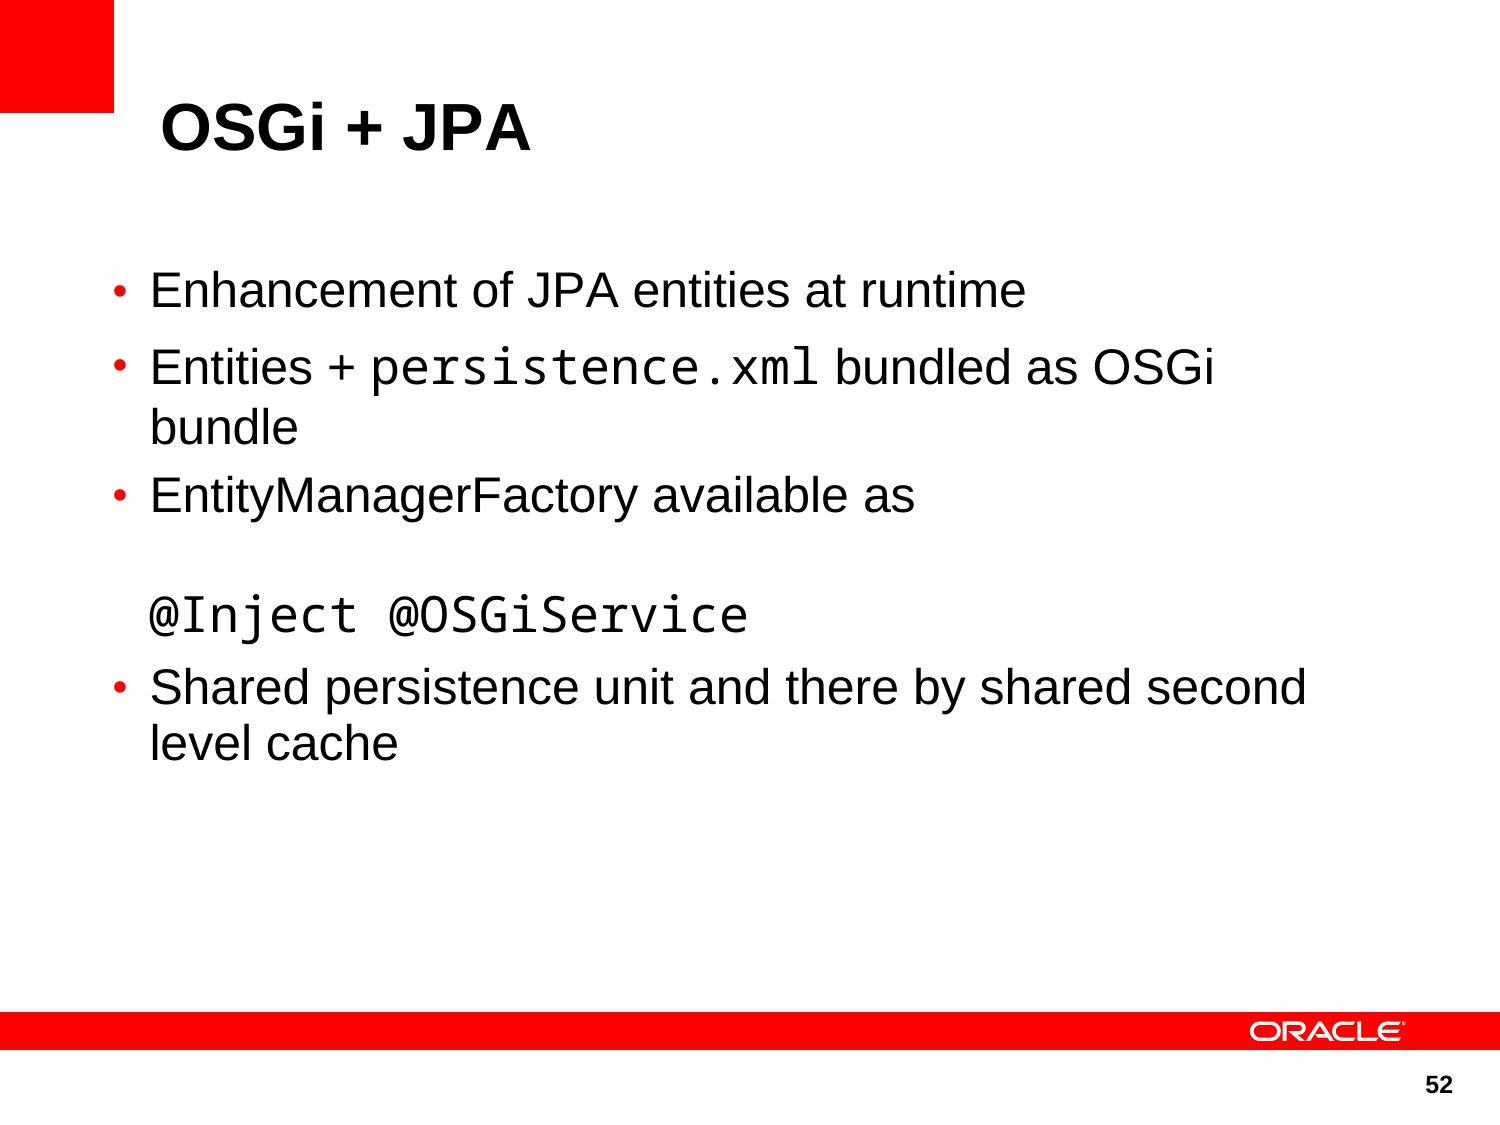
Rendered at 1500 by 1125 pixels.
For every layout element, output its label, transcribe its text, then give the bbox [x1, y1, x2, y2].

picture [0, 1012, 1500, 1050]
title OSGi + JPA [145, 42, 1390, 213]
picture [0, 0, 114, 113]
list Enhancement of JPA entities at runtime Entities + persistence.xml bundled as OSGi bundle EntityManagerFactory available as @Inject @OSGiService Shared persistence unit and there by shared second level cache [112, 262, 1349, 1006]
